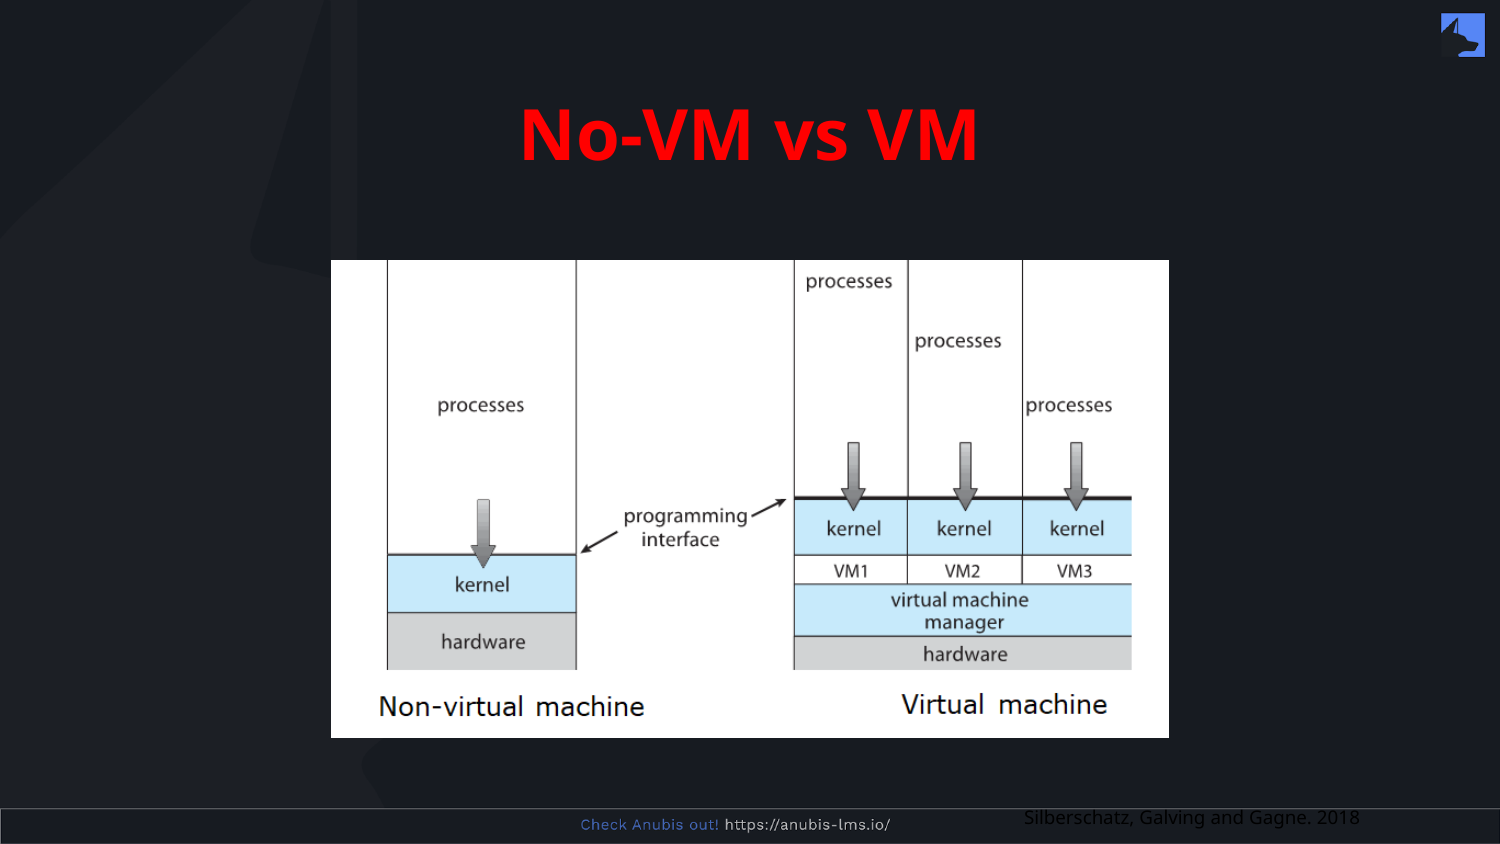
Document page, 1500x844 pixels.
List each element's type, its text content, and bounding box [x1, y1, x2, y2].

title No-VM vs VM [109, 38, 1391, 226]
picture [0, 0, 1500, 844]
text_box Silberschatz, Galving and Gagne. 2018 [1014, 796, 1453, 839]
